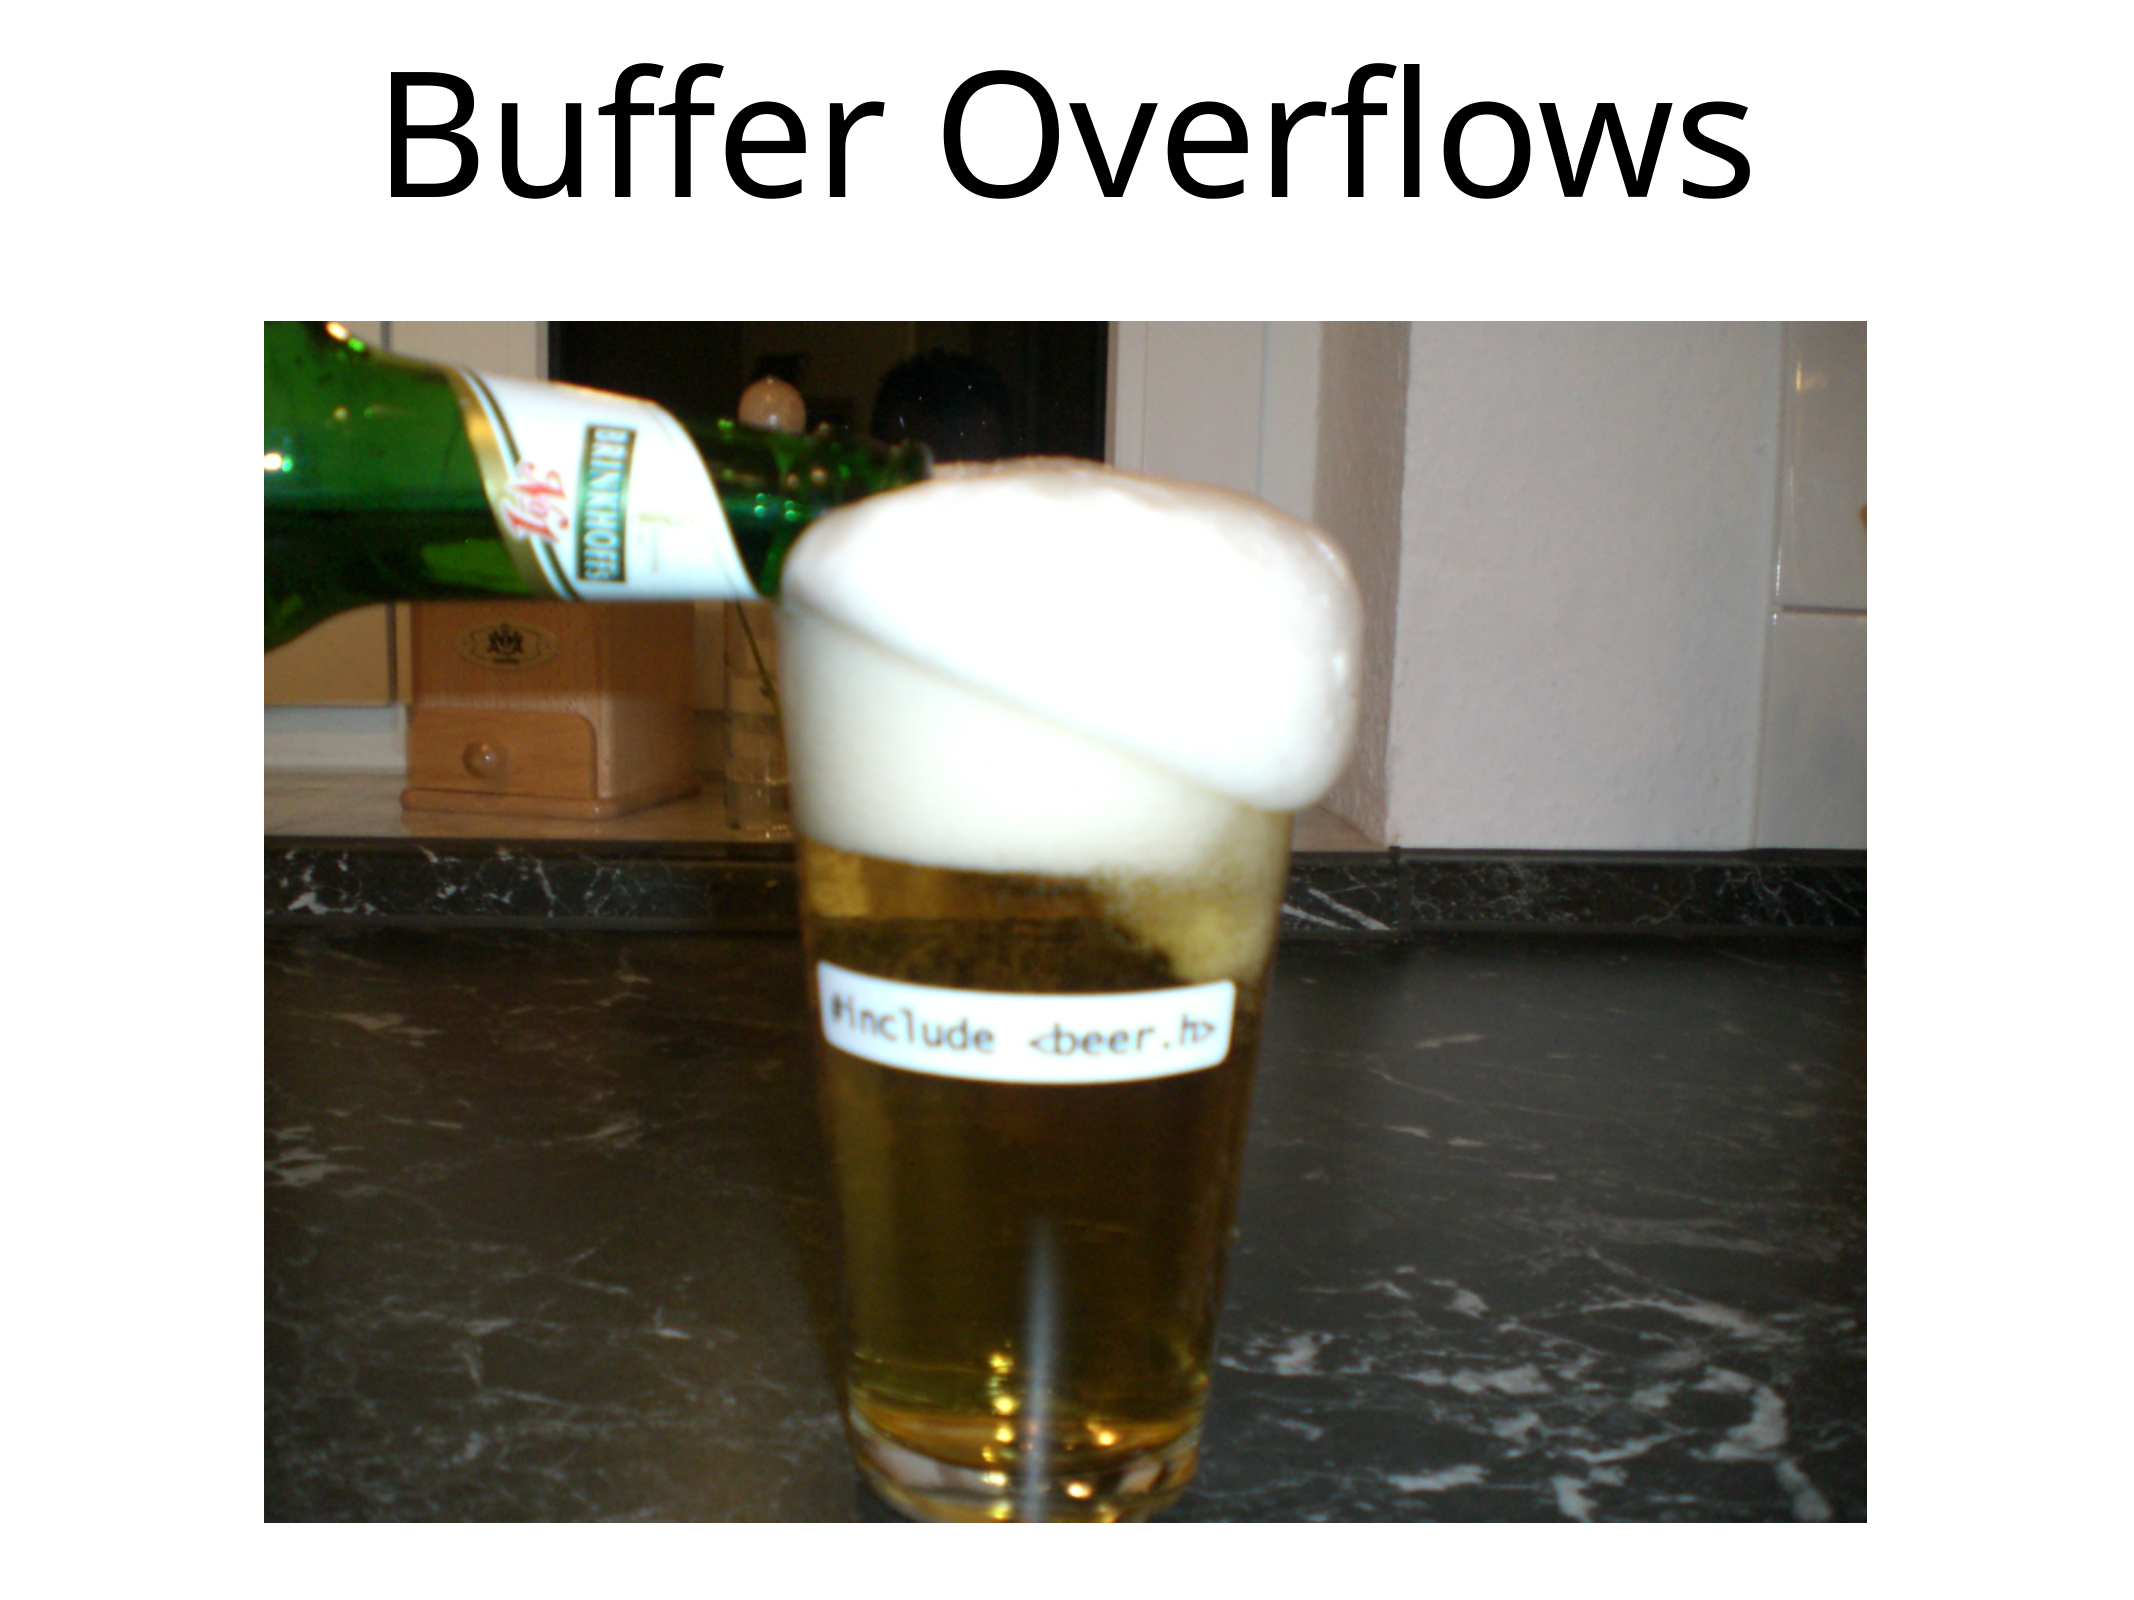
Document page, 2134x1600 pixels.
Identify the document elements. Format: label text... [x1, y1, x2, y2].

picture [264, 330, 1867, 1523]
title Buffer Overflows [208, 0, 1925, 330]
